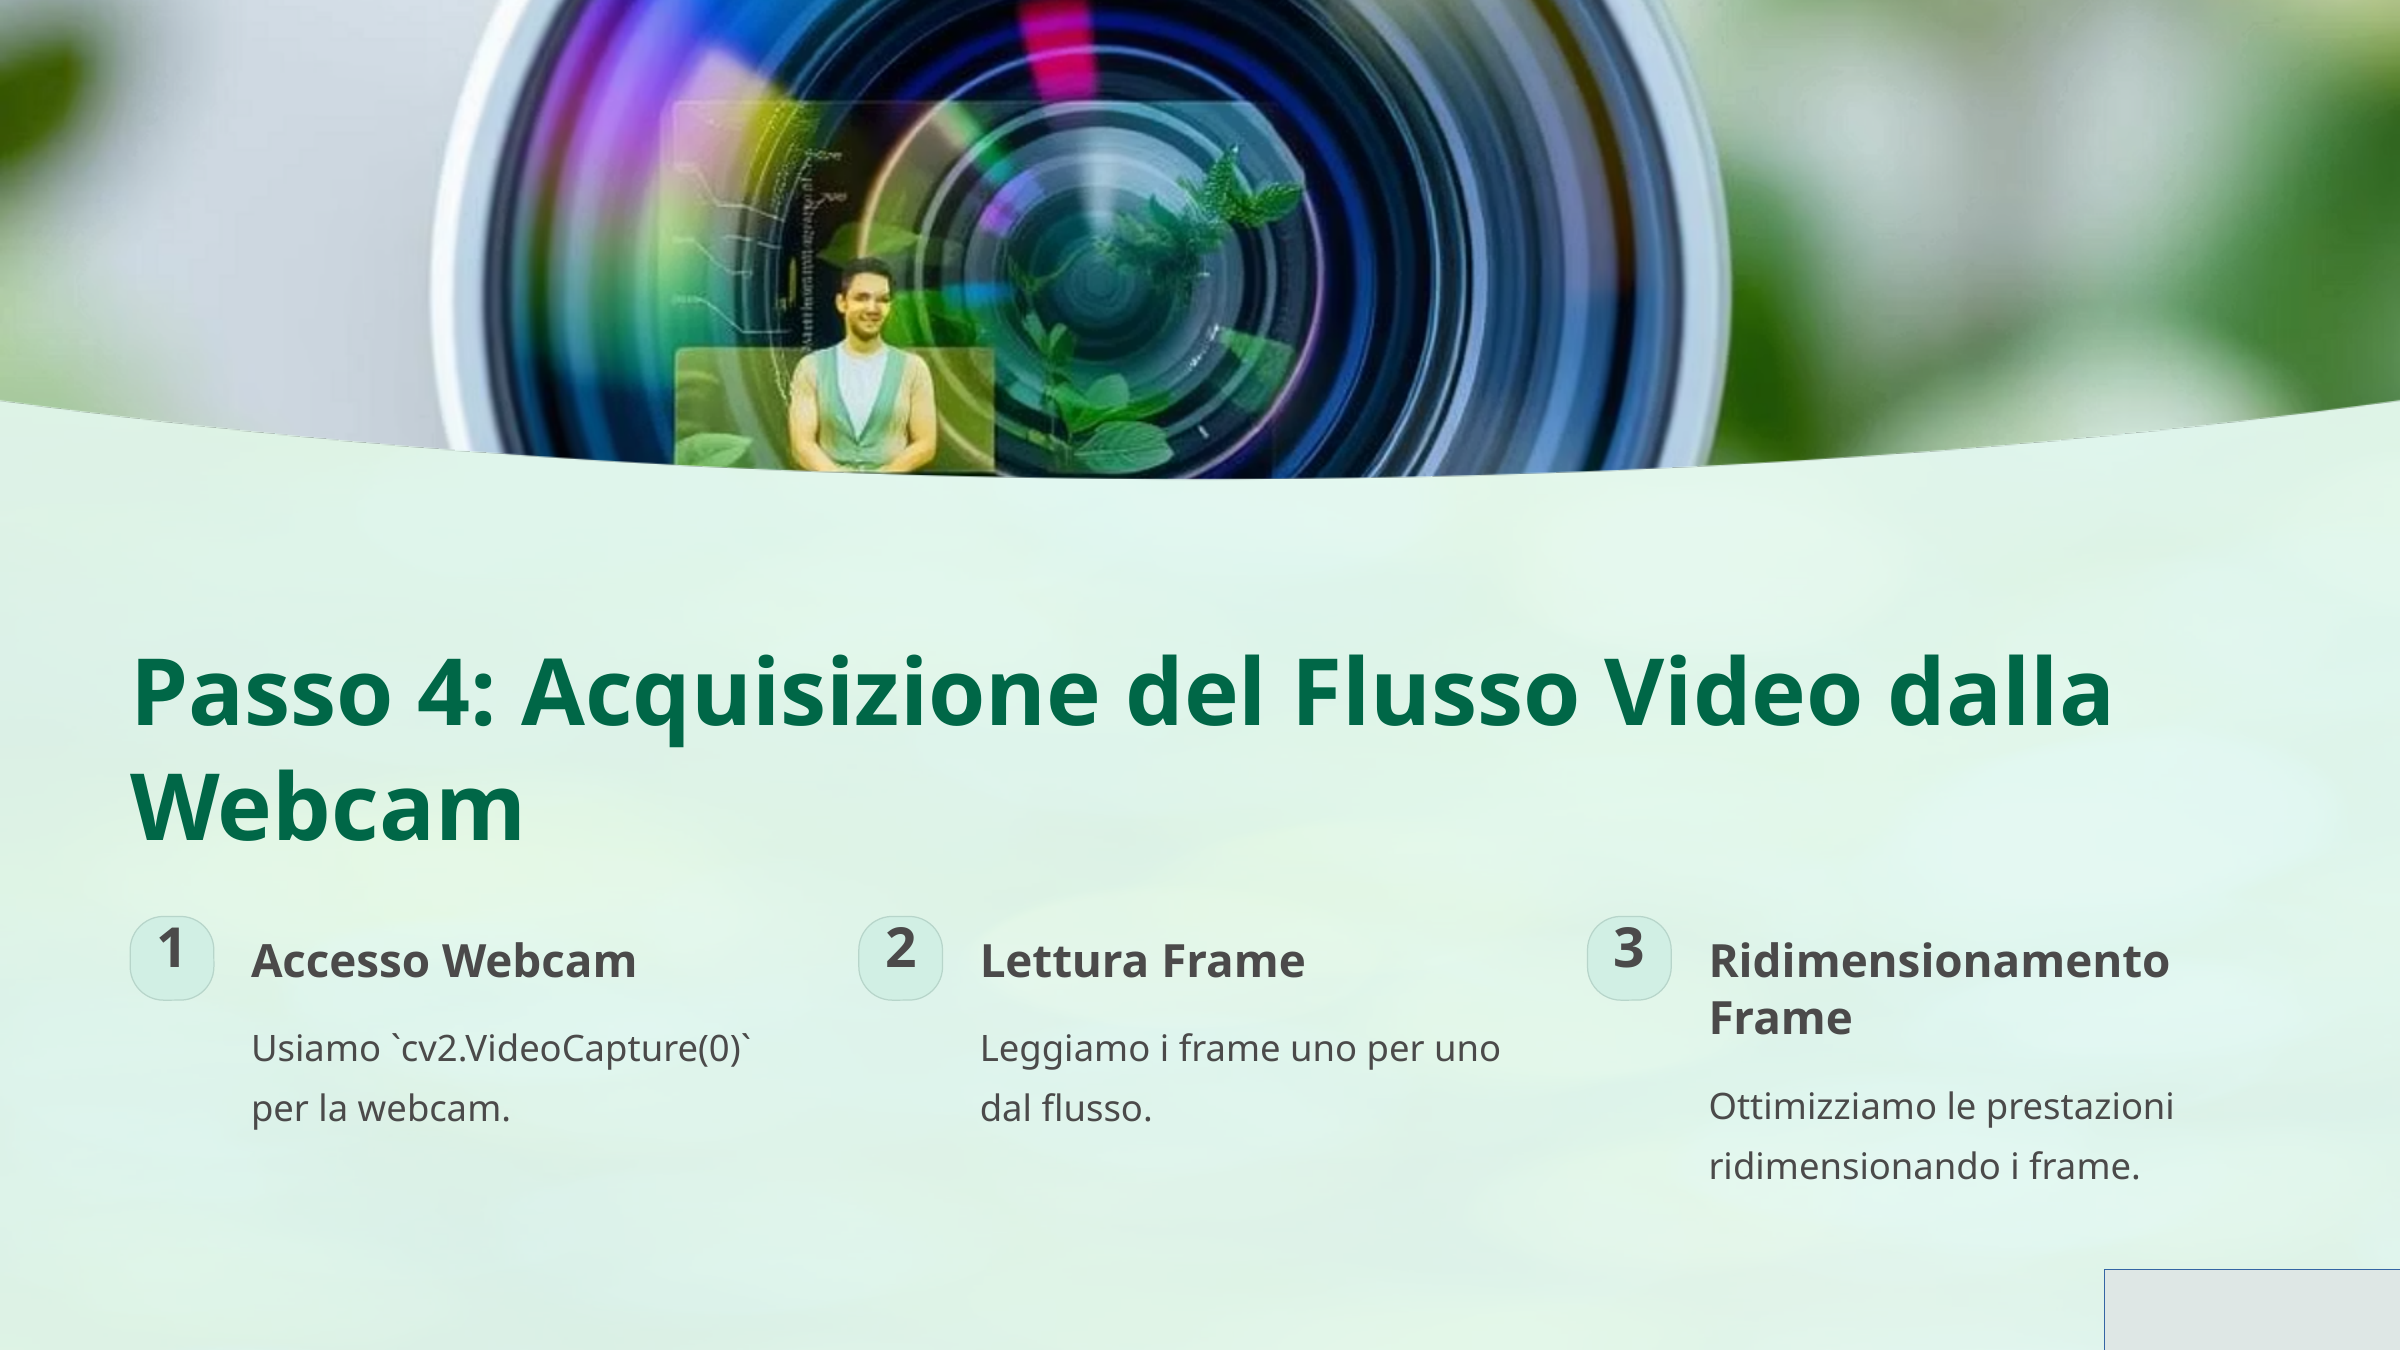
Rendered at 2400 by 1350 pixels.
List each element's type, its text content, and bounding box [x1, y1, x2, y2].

text_box Ridimensionamento Frame [1708, 929, 2270, 1046]
text_box Ottimizziamo le prestazioni ridimensionando i frame. [1708, 1067, 2270, 1187]
text_box 1 [144, 923, 200, 994]
text_box Usiamo `cv2.VideoCapture(0)` per la webcam. [251, 1009, 813, 1129]
text_box [1587, 916, 1672, 1001]
text_box Leggiamo i frame uno per uno dal flusso. [979, 1009, 1541, 1129]
text_box [2104, 1269, 2400, 1350]
text_box [130, 916, 214, 1001]
text_box Lettura Frame [979, 929, 1445, 988]
text_box Passo 4: Acquisizione del Flusso Video dalla Webcam [130, 628, 2270, 861]
text_box Accesso Webcam [251, 929, 717, 988]
picture [0, 0, 2400, 489]
text_box 3 [1601, 923, 1658, 994]
text_box 2 [872, 923, 929, 994]
text_box [858, 916, 943, 1001]
